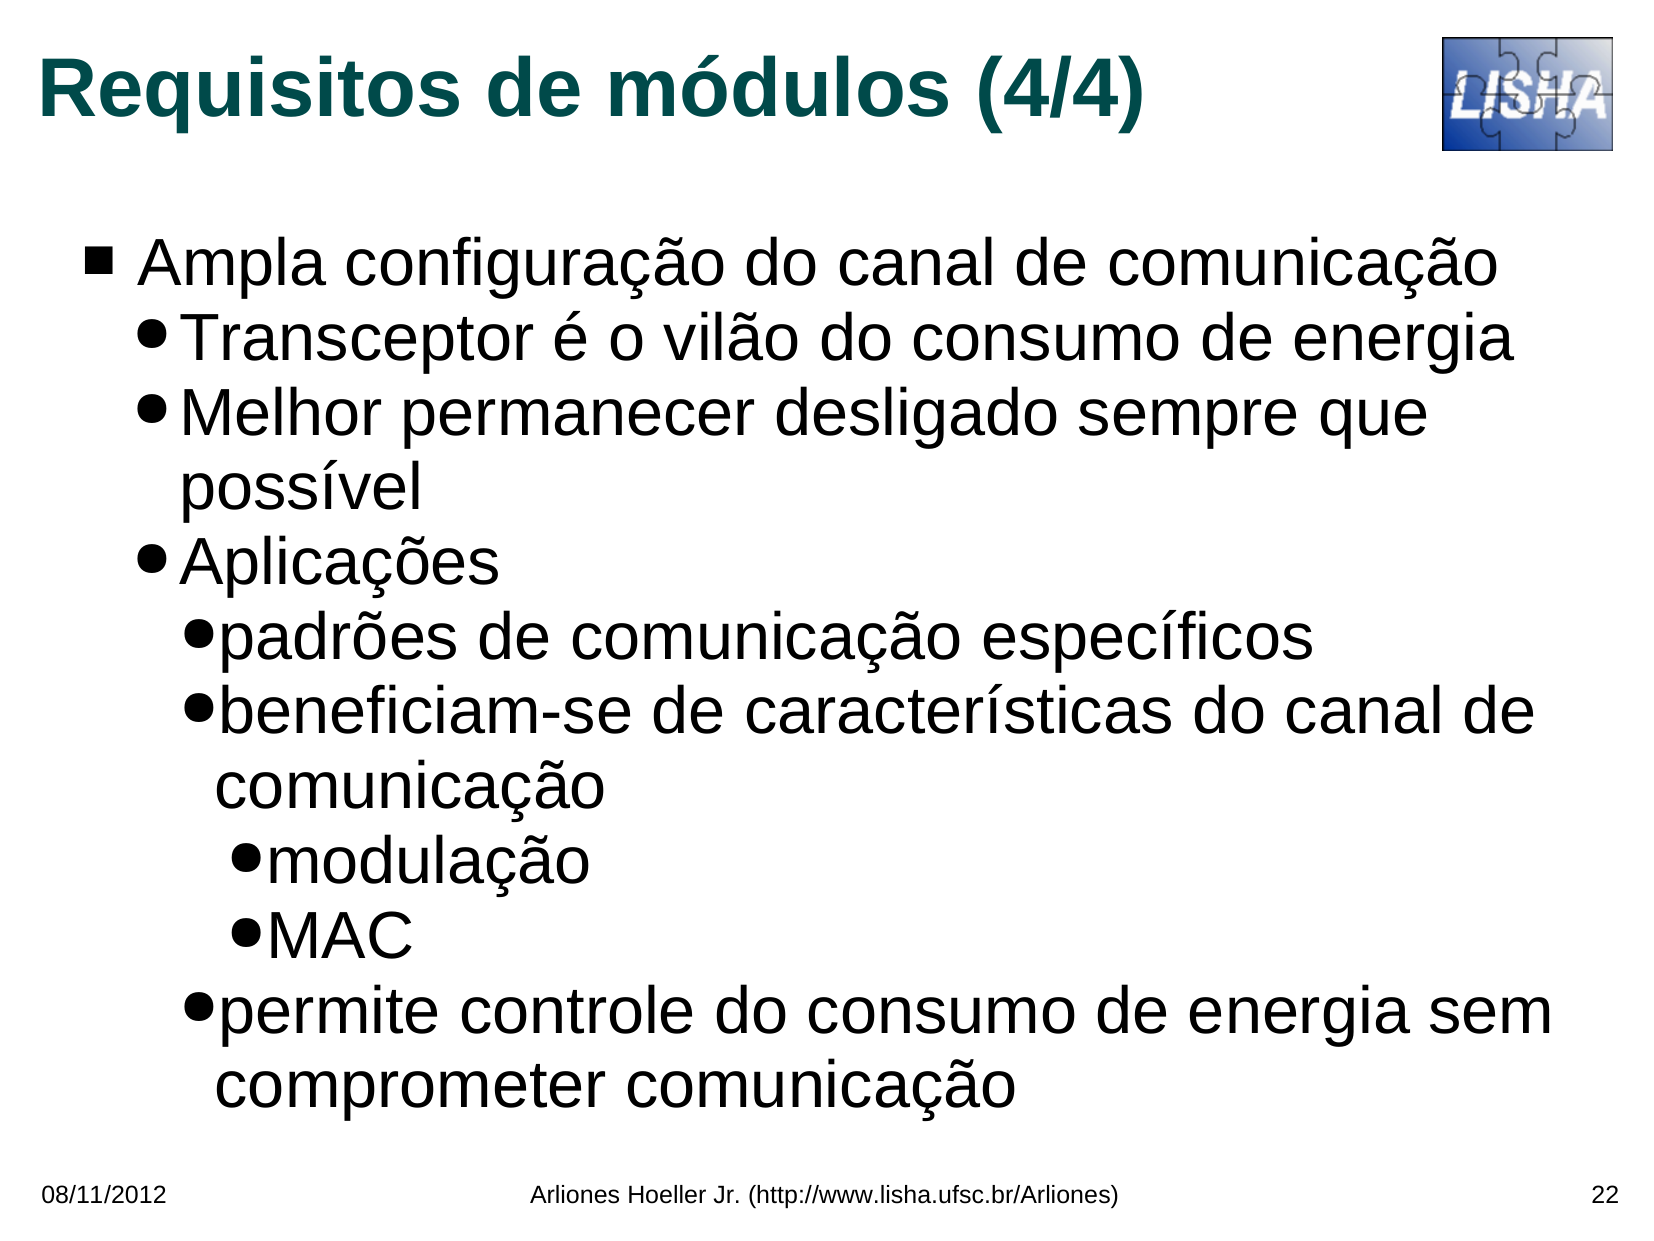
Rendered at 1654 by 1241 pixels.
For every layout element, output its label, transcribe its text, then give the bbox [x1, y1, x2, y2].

list Ampla configuração do canal de comunicação Transceptor é o vilão do consumo de energia Melhor permanecer desligado sempre que possível Aplicações padrões de comunicação específicos beneficiam-se de características do canal de comunicação modulação MAC permite controle do consumo de energia sem comprometer comunicação [37, 225, 1613, 1241]
title Requisitos de módulos (4/4) [37, 37, 1426, 151]
picture [1442, 37, 1613, 151]
